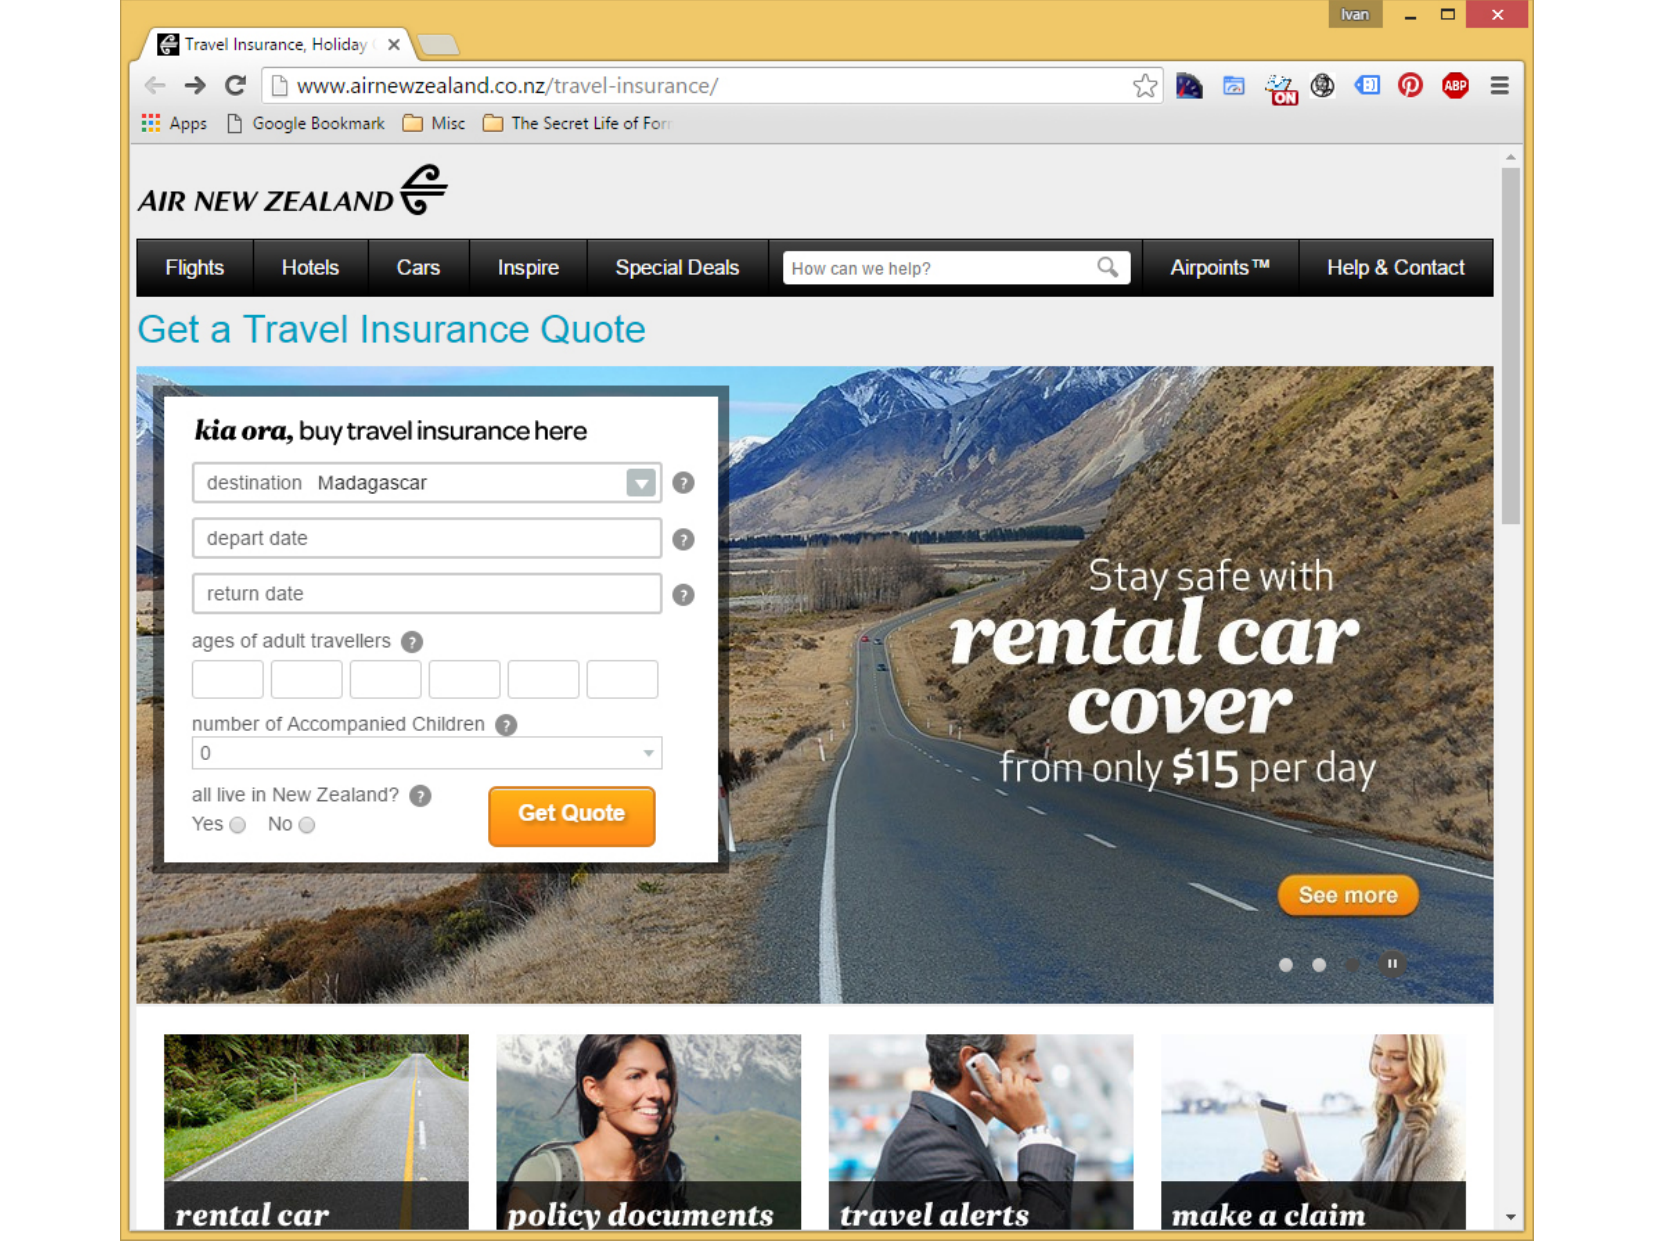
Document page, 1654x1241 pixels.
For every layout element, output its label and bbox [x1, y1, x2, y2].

picture [120, 0, 1534, 1241]
